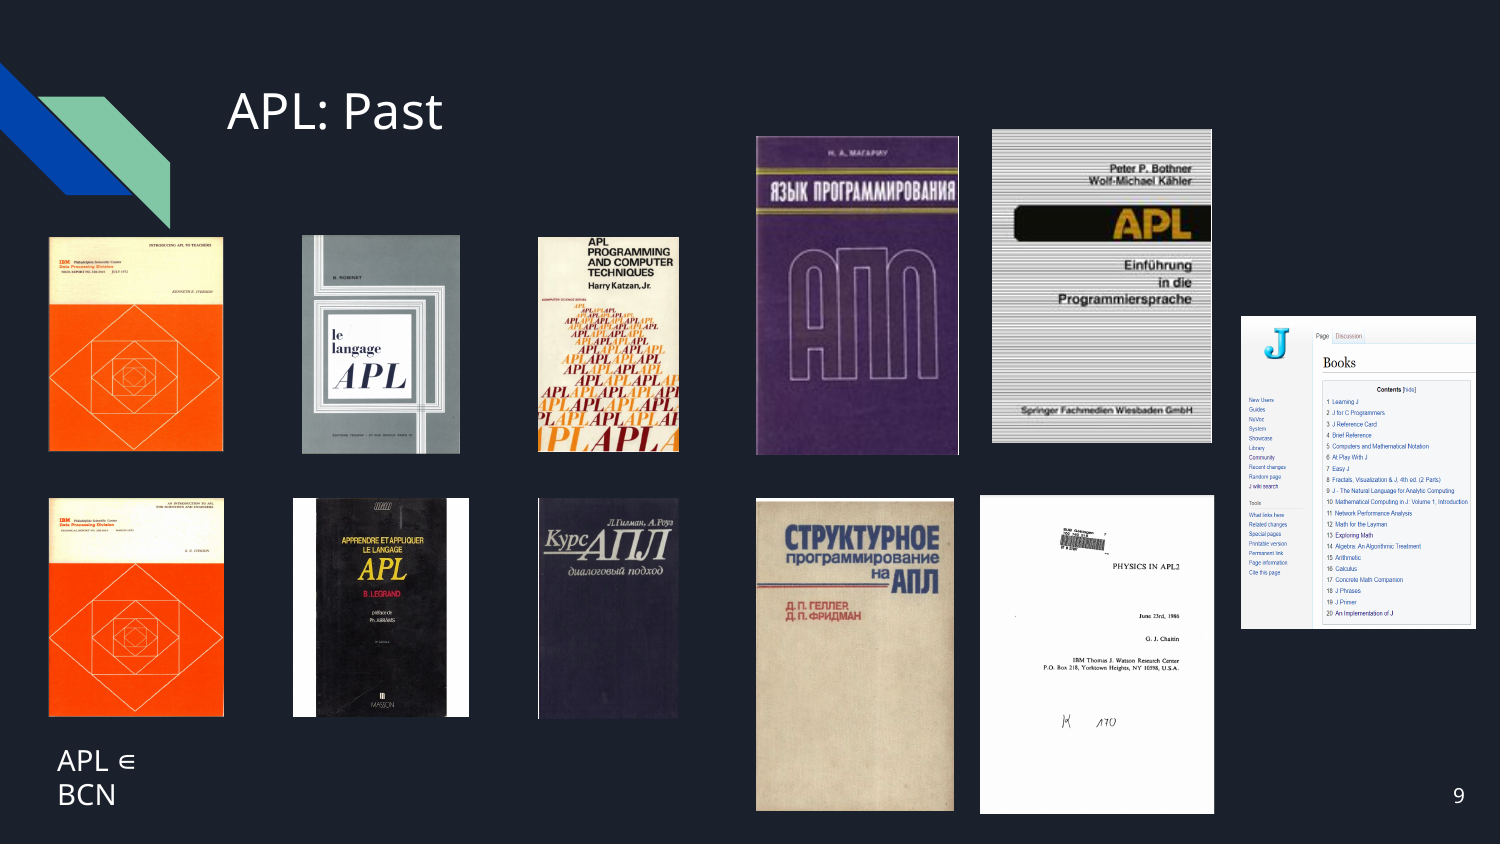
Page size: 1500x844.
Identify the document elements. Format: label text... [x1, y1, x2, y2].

picture [302, 235, 460, 454]
picture [1241, 316, 1476, 629]
picture [756, 136, 959, 455]
picture [538, 498, 679, 719]
slide_number <number> [1389, 764, 1480, 830]
picture [980, 495, 1215, 814]
title APL: Past [212, 64, 498, 164]
picture [48, 498, 224, 717]
picture [756, 498, 954, 811]
picture [48, 237, 224, 452]
picture [538, 237, 679, 452]
picture [293, 498, 469, 717]
picture [992, 129, 1212, 443]
